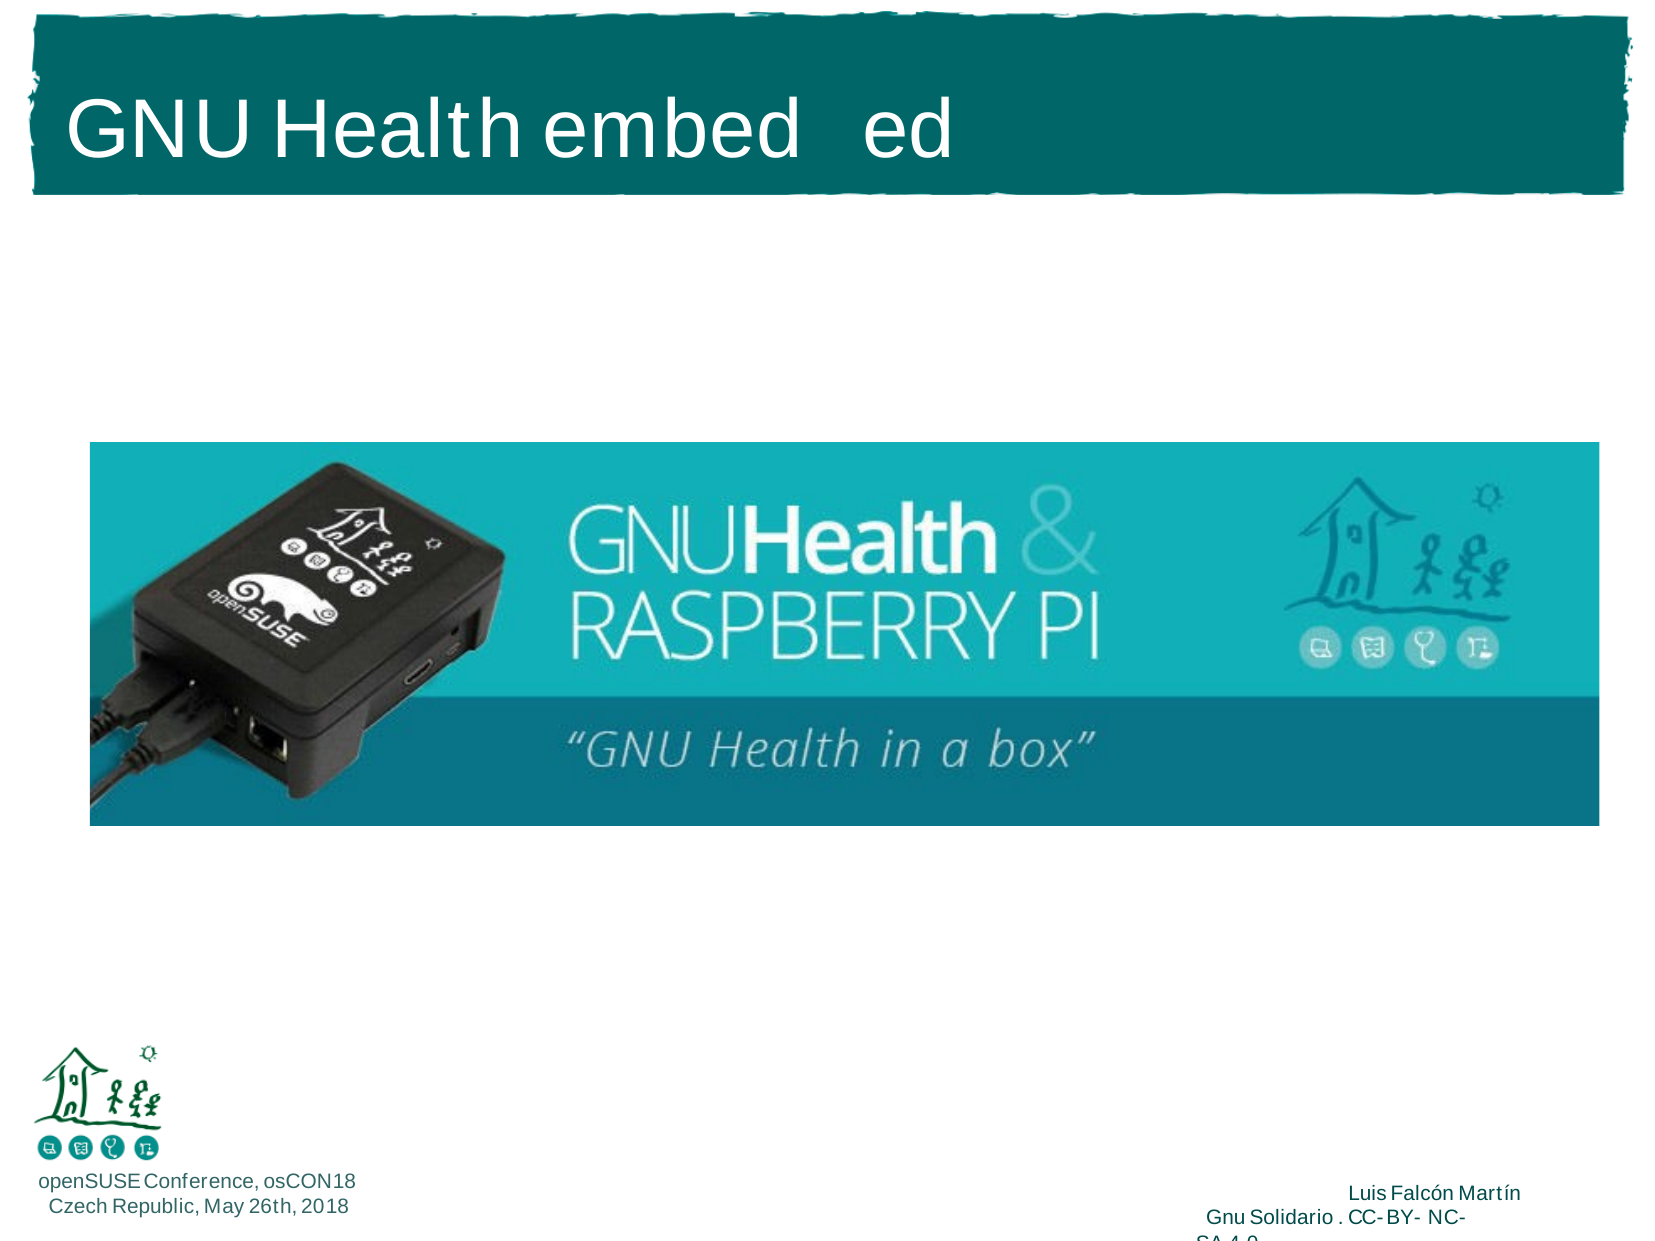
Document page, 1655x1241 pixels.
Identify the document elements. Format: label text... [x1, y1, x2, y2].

text_box LuisFalcónMartín GnuSolidario.CC-BY-NC-SA4.0 [1193, 1179, 1531, 1230]
text_box [90, 443, 1599, 825]
title GNUHealthembed ed [48, 74, 1607, 179]
text_box openSUSEConference,osCON18 CzechRepublic,May26th,2018 [36, 1167, 361, 1218]
